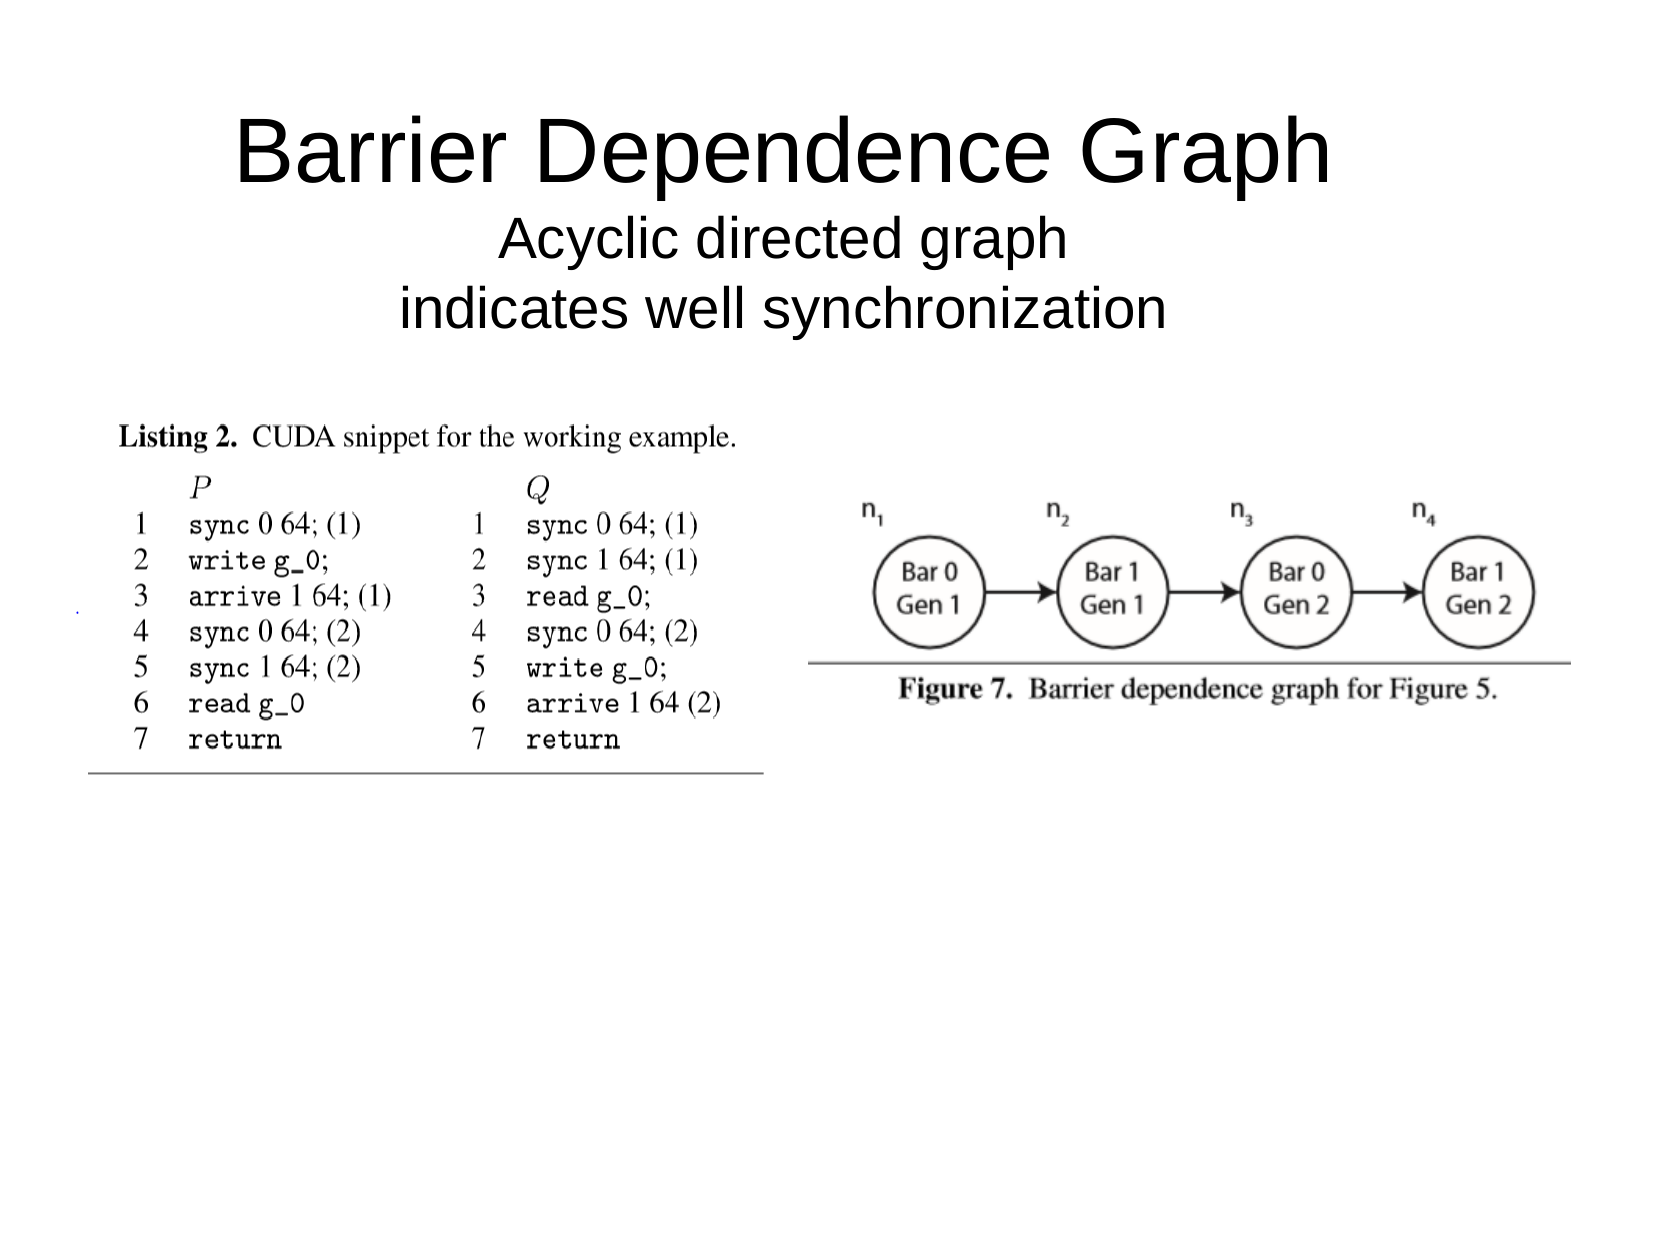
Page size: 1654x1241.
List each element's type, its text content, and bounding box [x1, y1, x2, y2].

title Barrier Dependence Graph Acyclic directed graph indicates well synchronization [40, 90, 1529, 298]
picture [55, 410, 764, 777]
picture [808, 450, 1571, 737]
